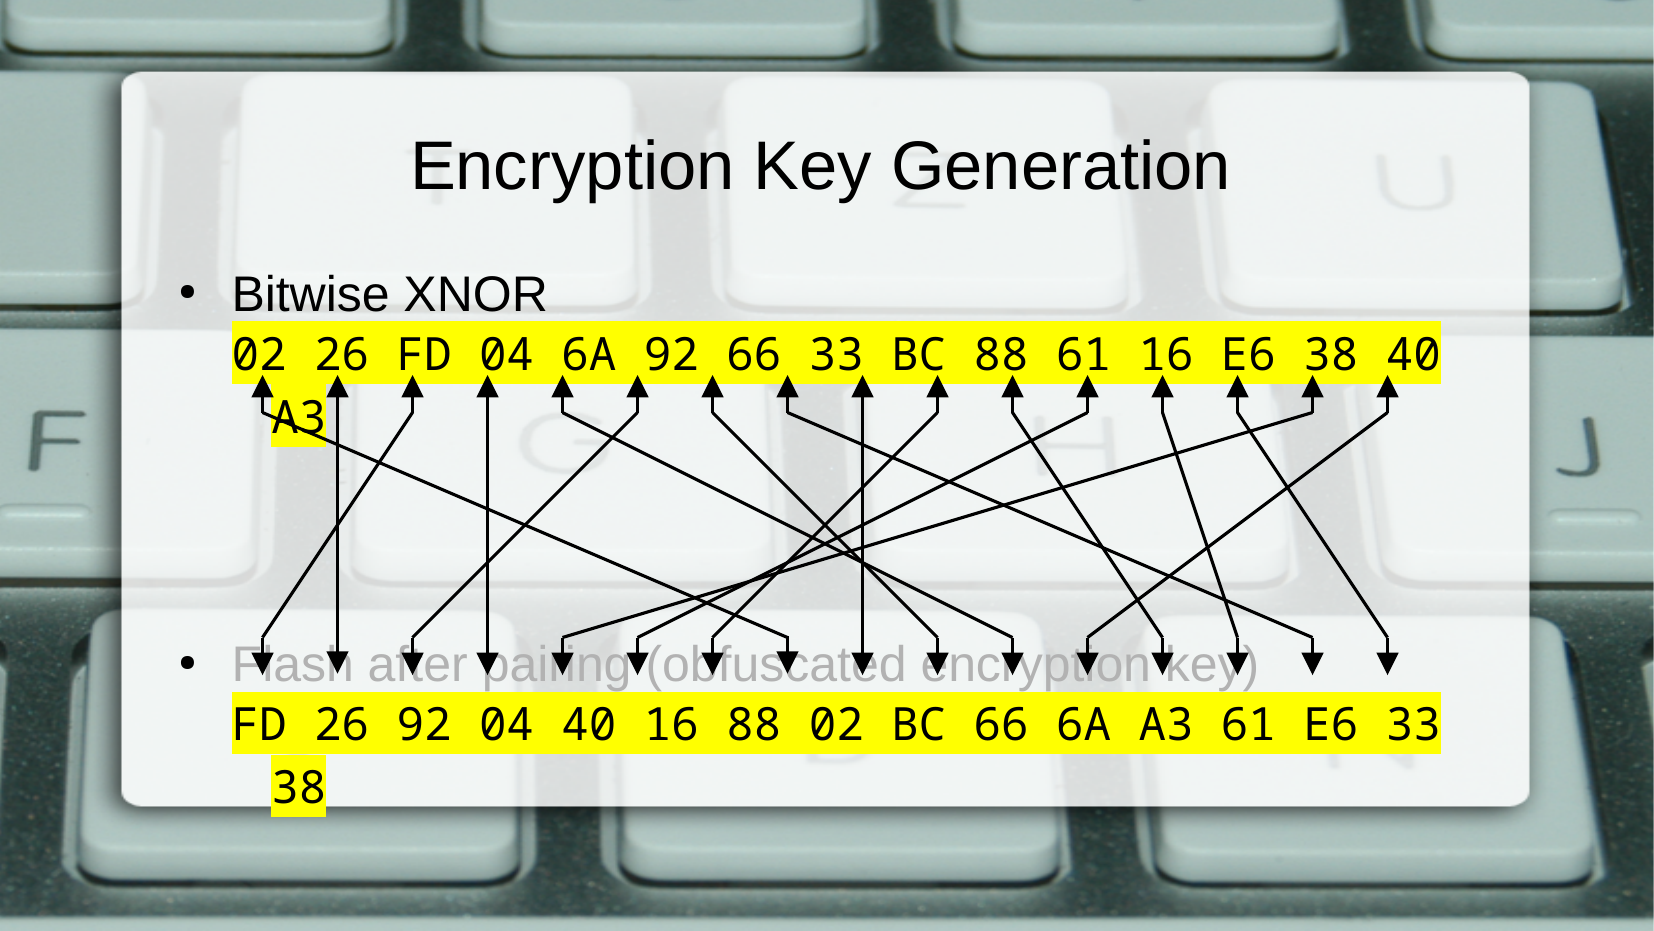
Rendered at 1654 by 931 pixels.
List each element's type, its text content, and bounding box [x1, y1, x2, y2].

title Encryption Key Generation [135, 88, 1506, 244]
picture [0, 0, 1654, 931]
list Bitwise XNOR 02 26 FD 04 6A 92 66 33 BC 88 61 16 E6 38 40 A3 [147, 265, 1506, 368]
list Flash after pairing (obfuscated encryption key) FD 26 92 04 40 16 88 02 BC 66 6A A3 61 E6 33 38 [147, 636, 1506, 894]
